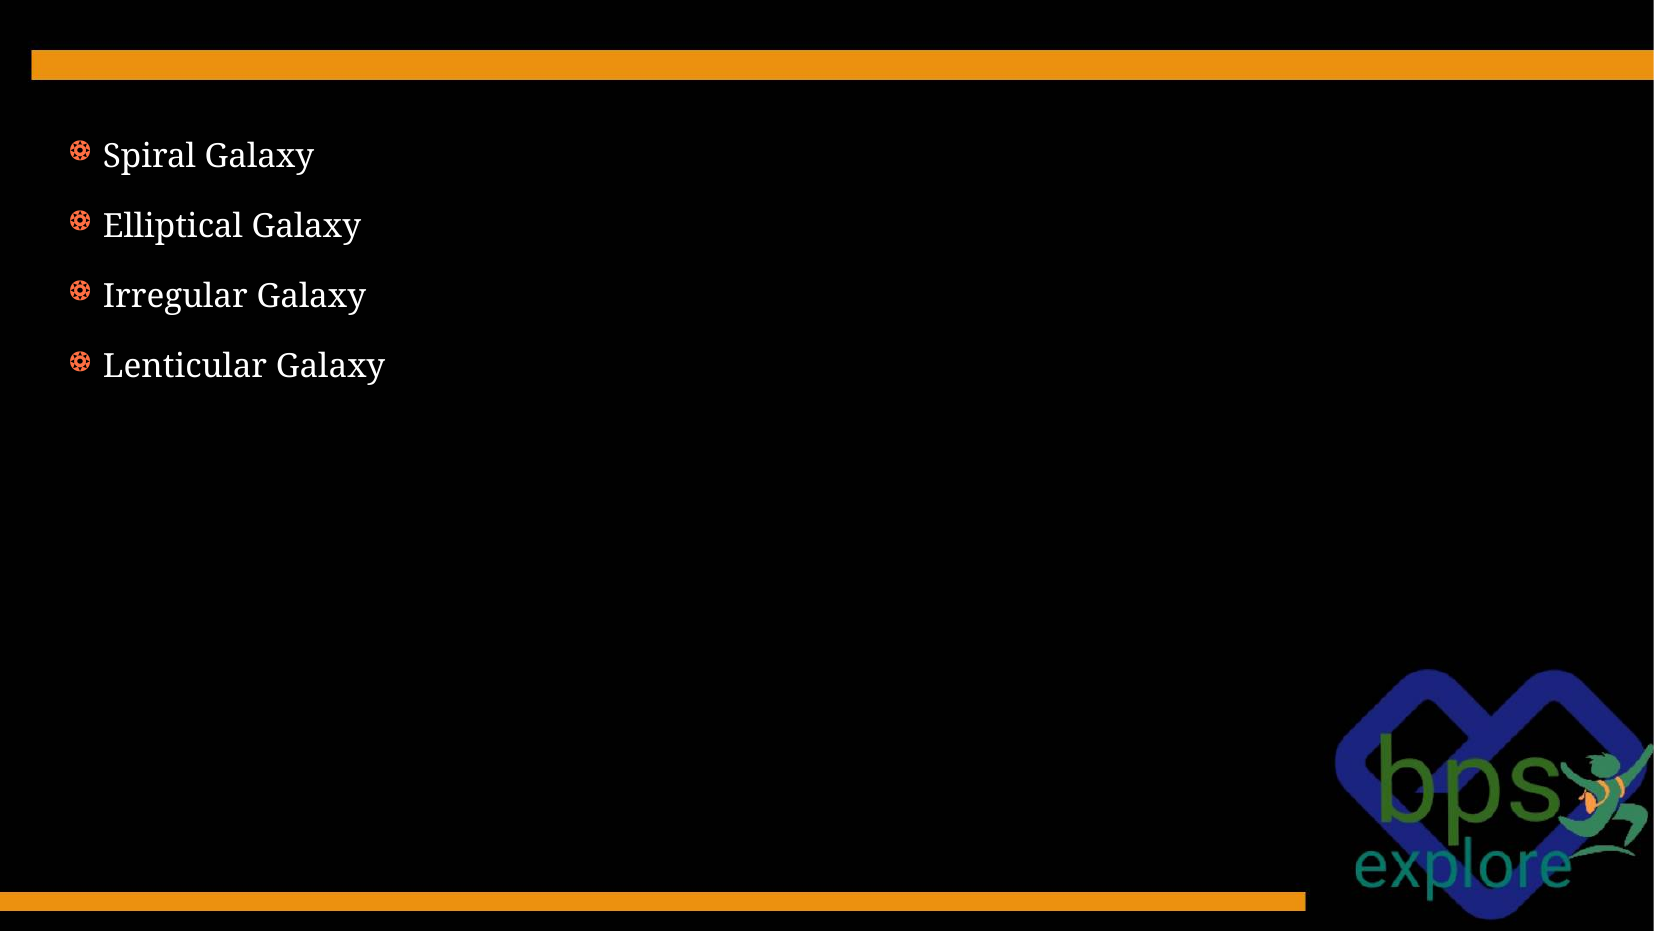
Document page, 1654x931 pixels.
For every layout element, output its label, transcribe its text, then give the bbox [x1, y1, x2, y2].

text_box Spiral Galaxy Elliptical Galaxy Irregular Galaxy Lenticular Galaxy [52, 95, 1567, 799]
picture [0, 0, 1654, 931]
